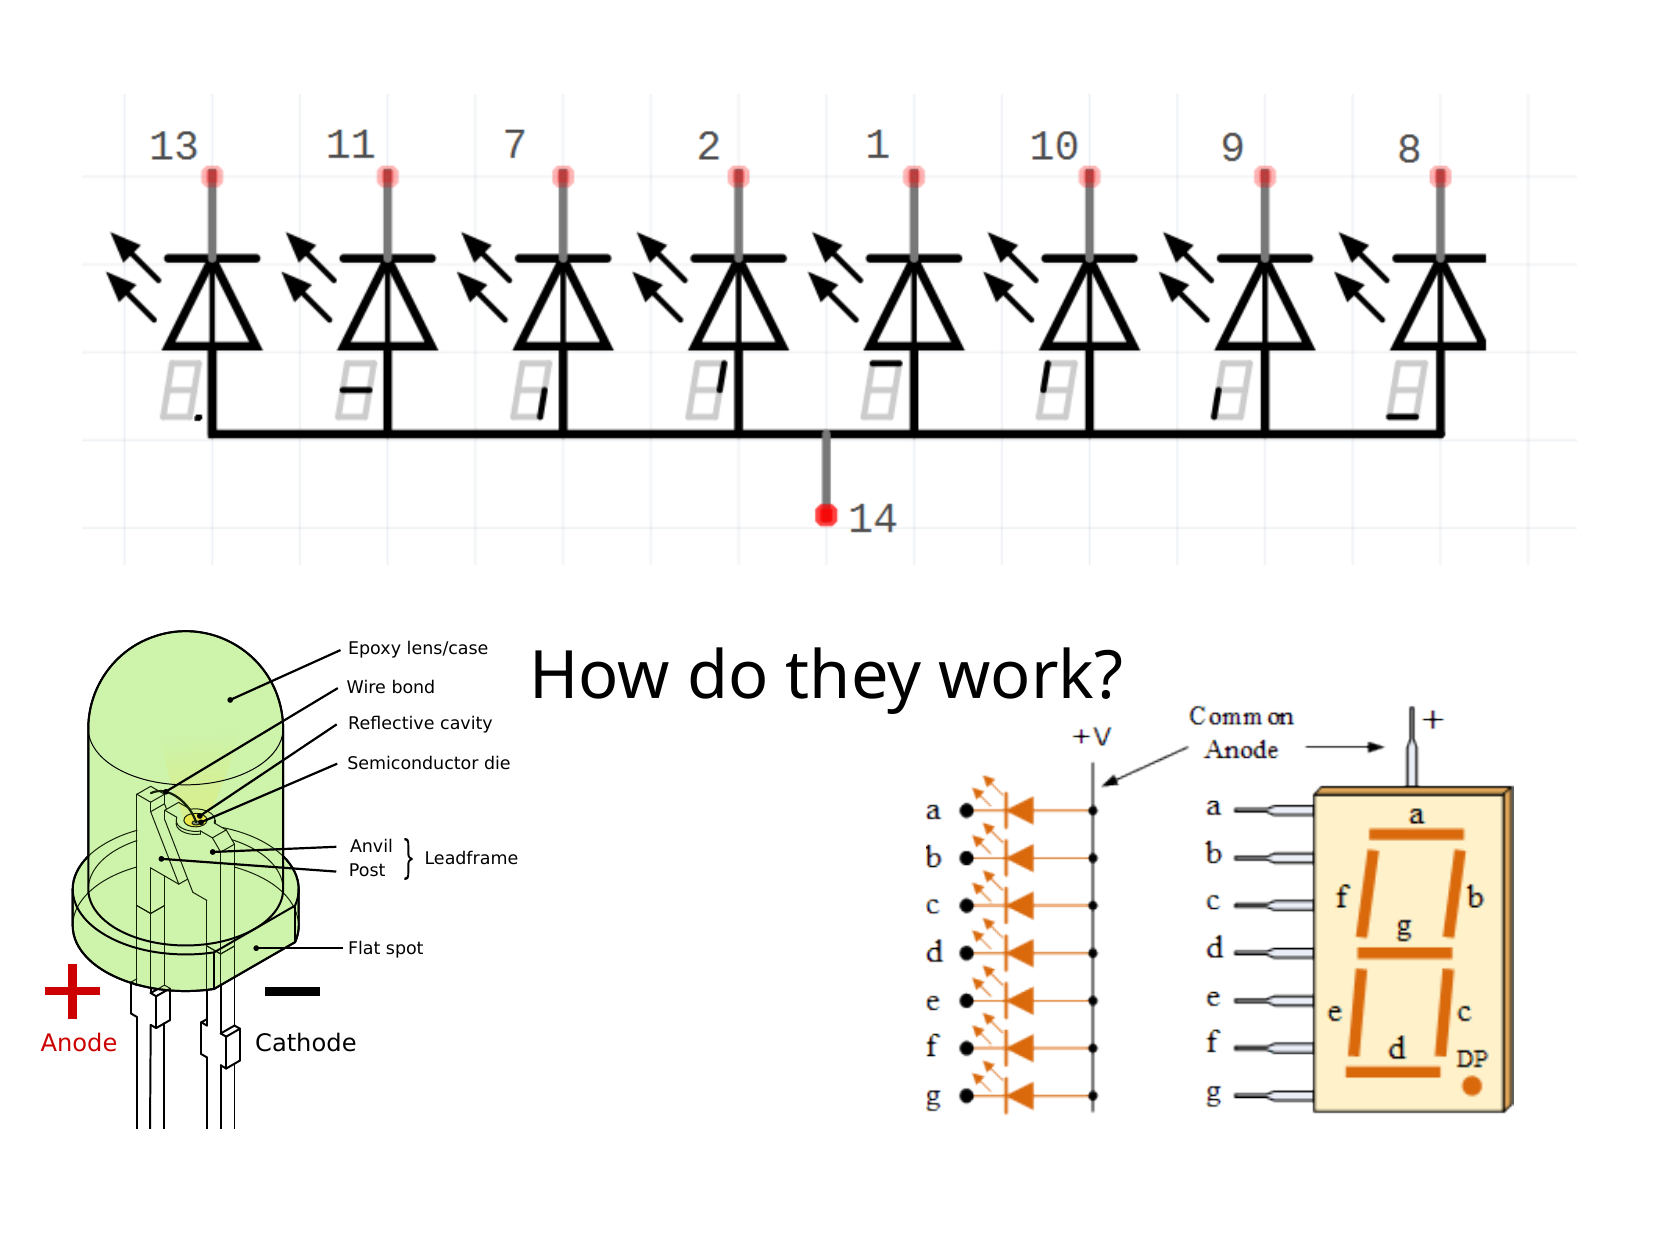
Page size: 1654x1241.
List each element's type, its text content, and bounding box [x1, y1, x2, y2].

picture [926, 696, 1514, 1118]
picture [35, 94, 1577, 1129]
list How do they work? [531, 584, 1571, 1010]
